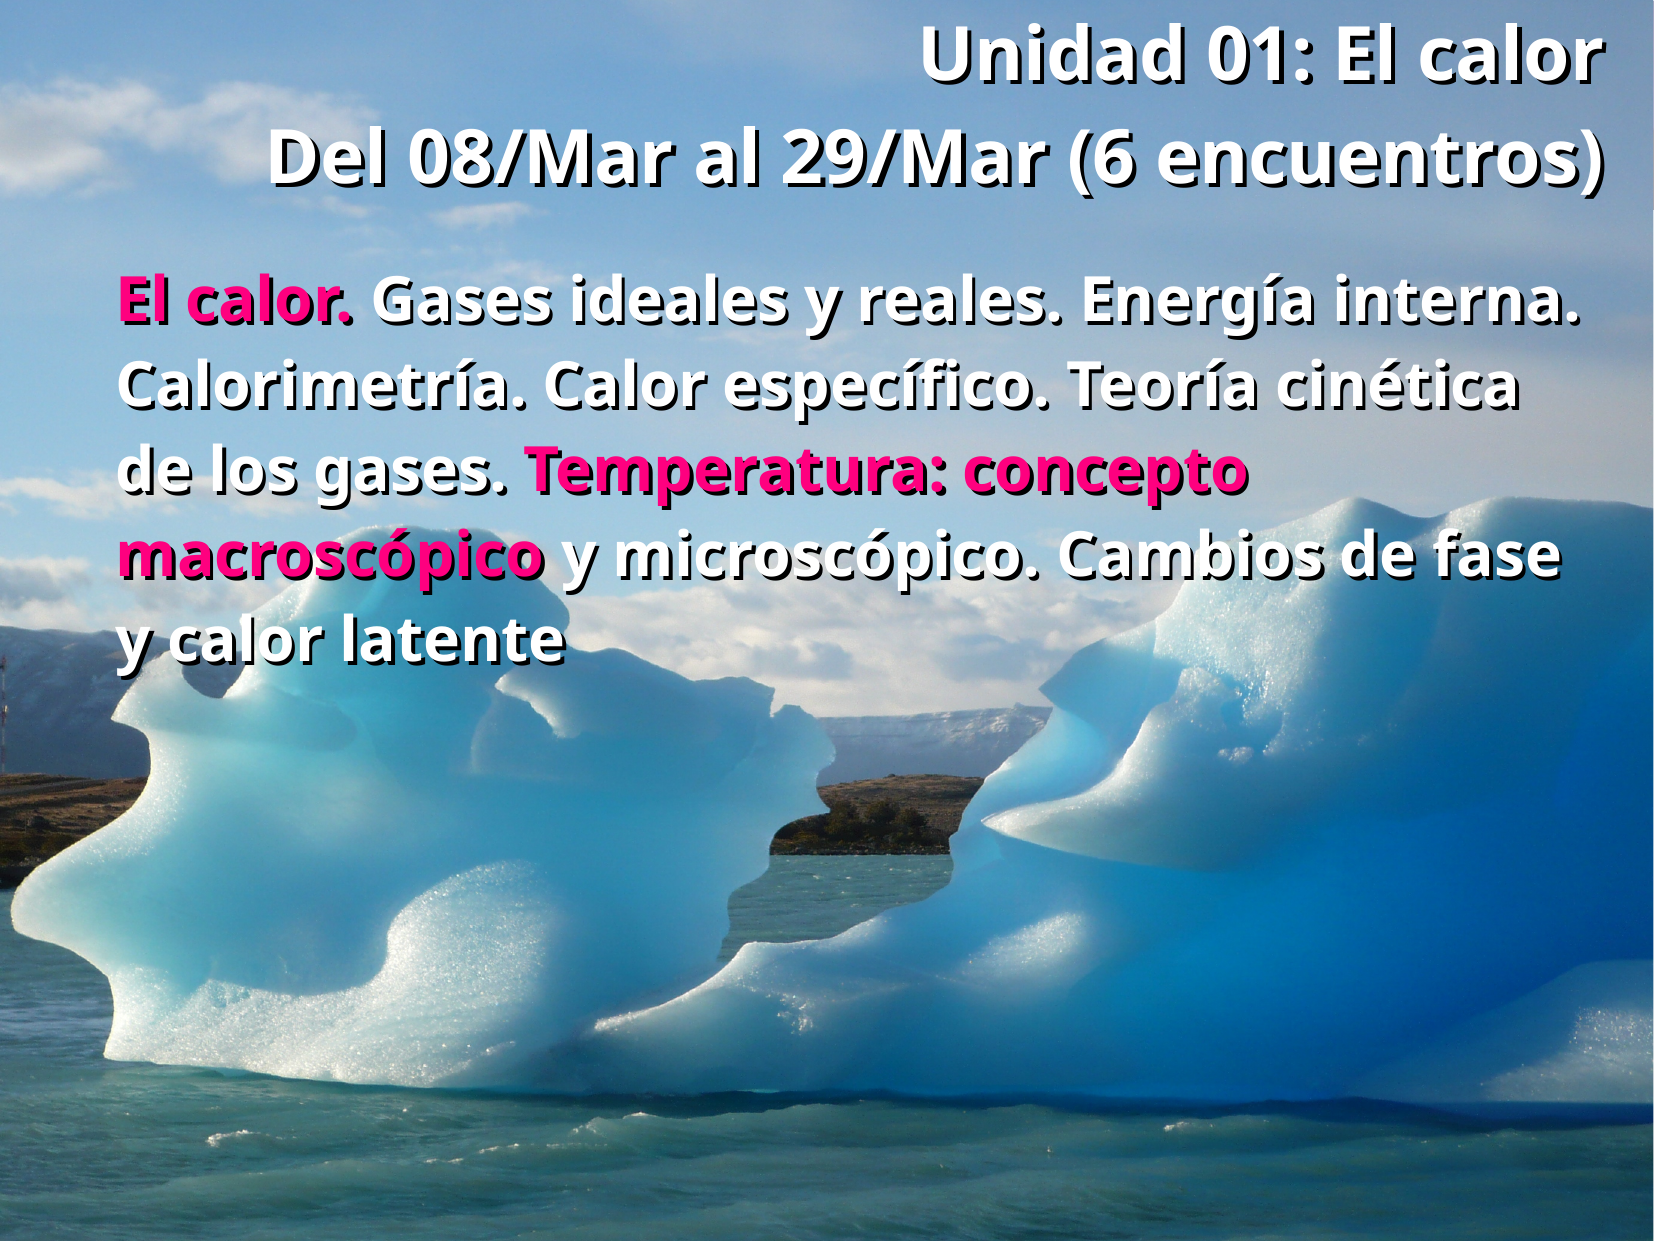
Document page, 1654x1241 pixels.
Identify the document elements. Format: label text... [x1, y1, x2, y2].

list El calor. Gases ideales y reales. Energía interna. Calorimetría. Calor específico. Teoría cinética de los gases. Temperatura: concepto macroscópico y microscópico. Cambios de fase y calor latente [45, 255, 1606, 1156]
title Unidad 01: El calor Del 08/Mar al 29/Mar (6 encuentros) [45, 11, 1606, 195]
picture [0, 0, 1654, 1241]
